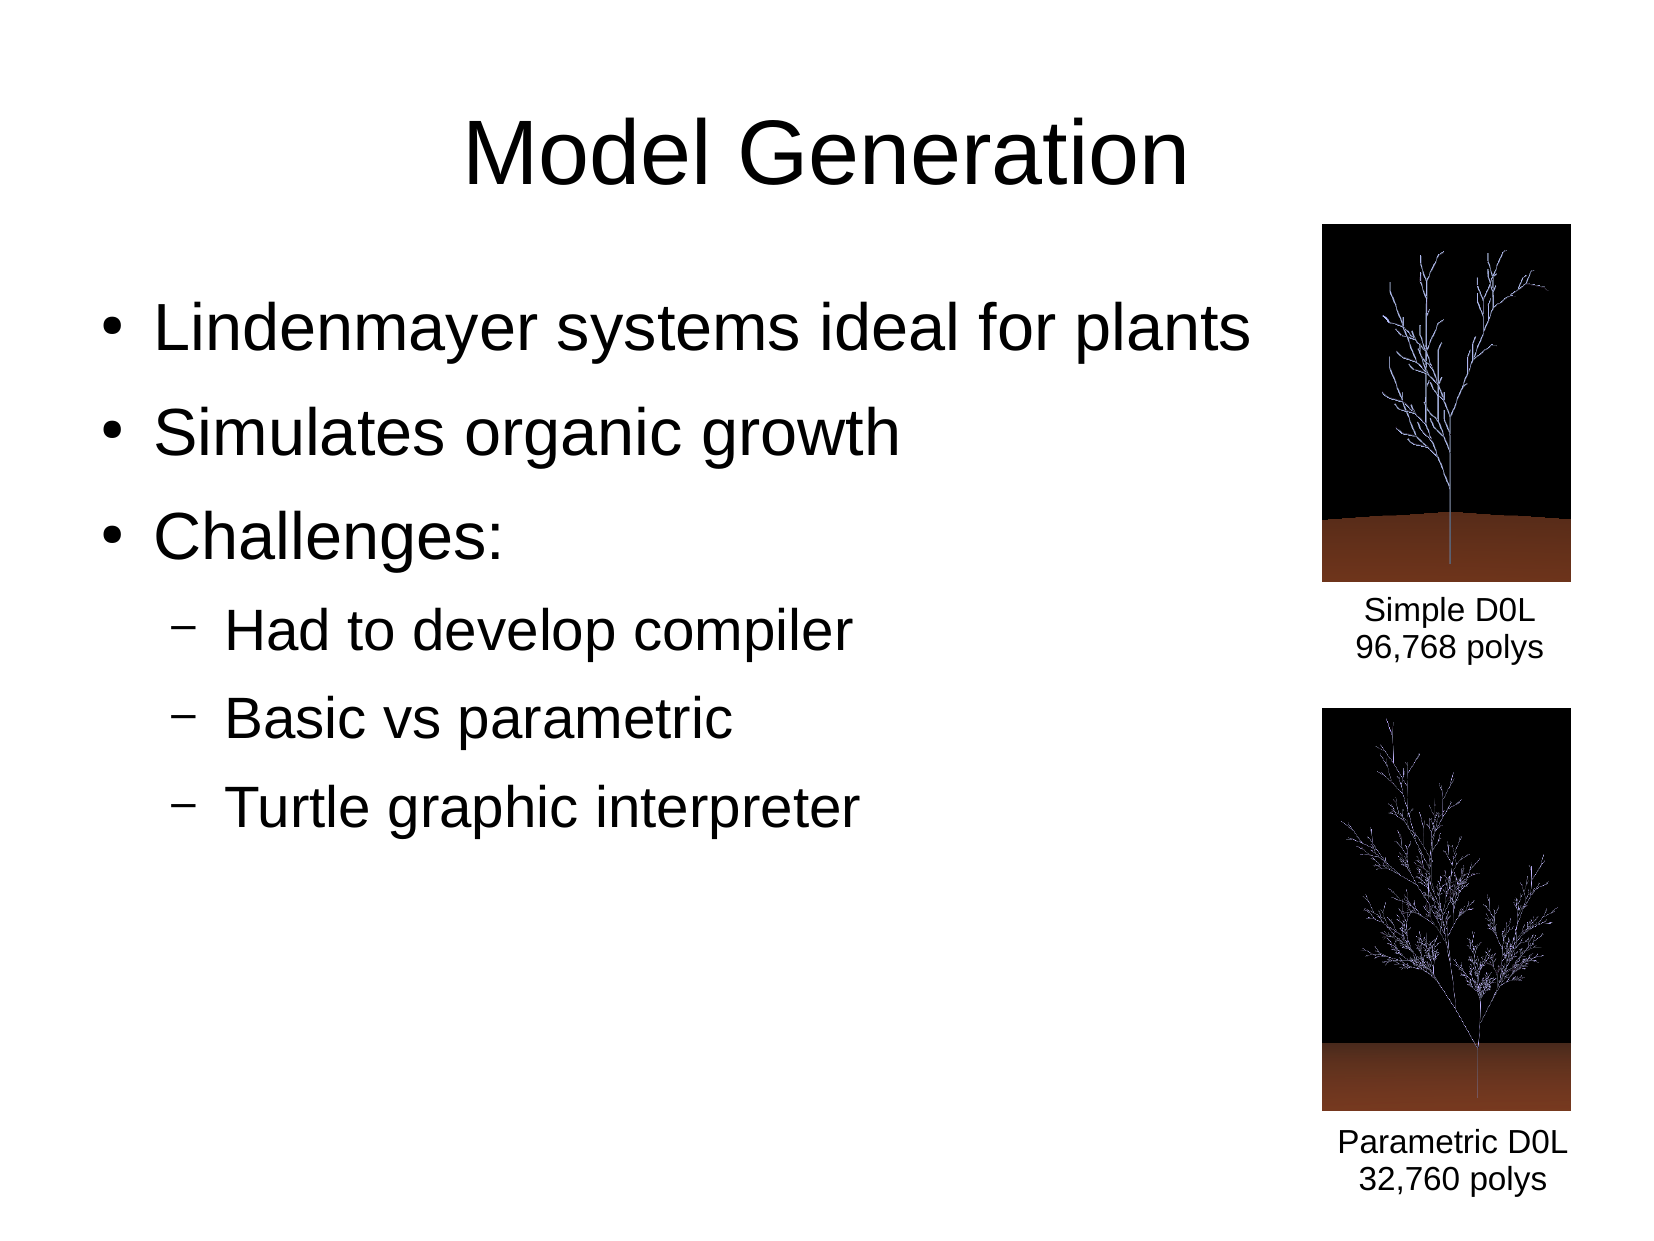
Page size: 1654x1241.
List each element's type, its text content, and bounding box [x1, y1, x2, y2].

picture [1322, 708, 1571, 1111]
list Lindenmayer systems ideal for plants Simulates organic growth Challenges: Had to develop compiler Basic vs parametric Turtle graphic interpreter [82, 290, 1571, 1010]
picture [1322, 224, 1571, 582]
title Model Generation [82, 49, 1571, 257]
text_box Parametric D0L 32,760 polys [1322, 1115, 1584, 1205]
text_box Simple D0L 96,768 polys [1340, 584, 1560, 674]
